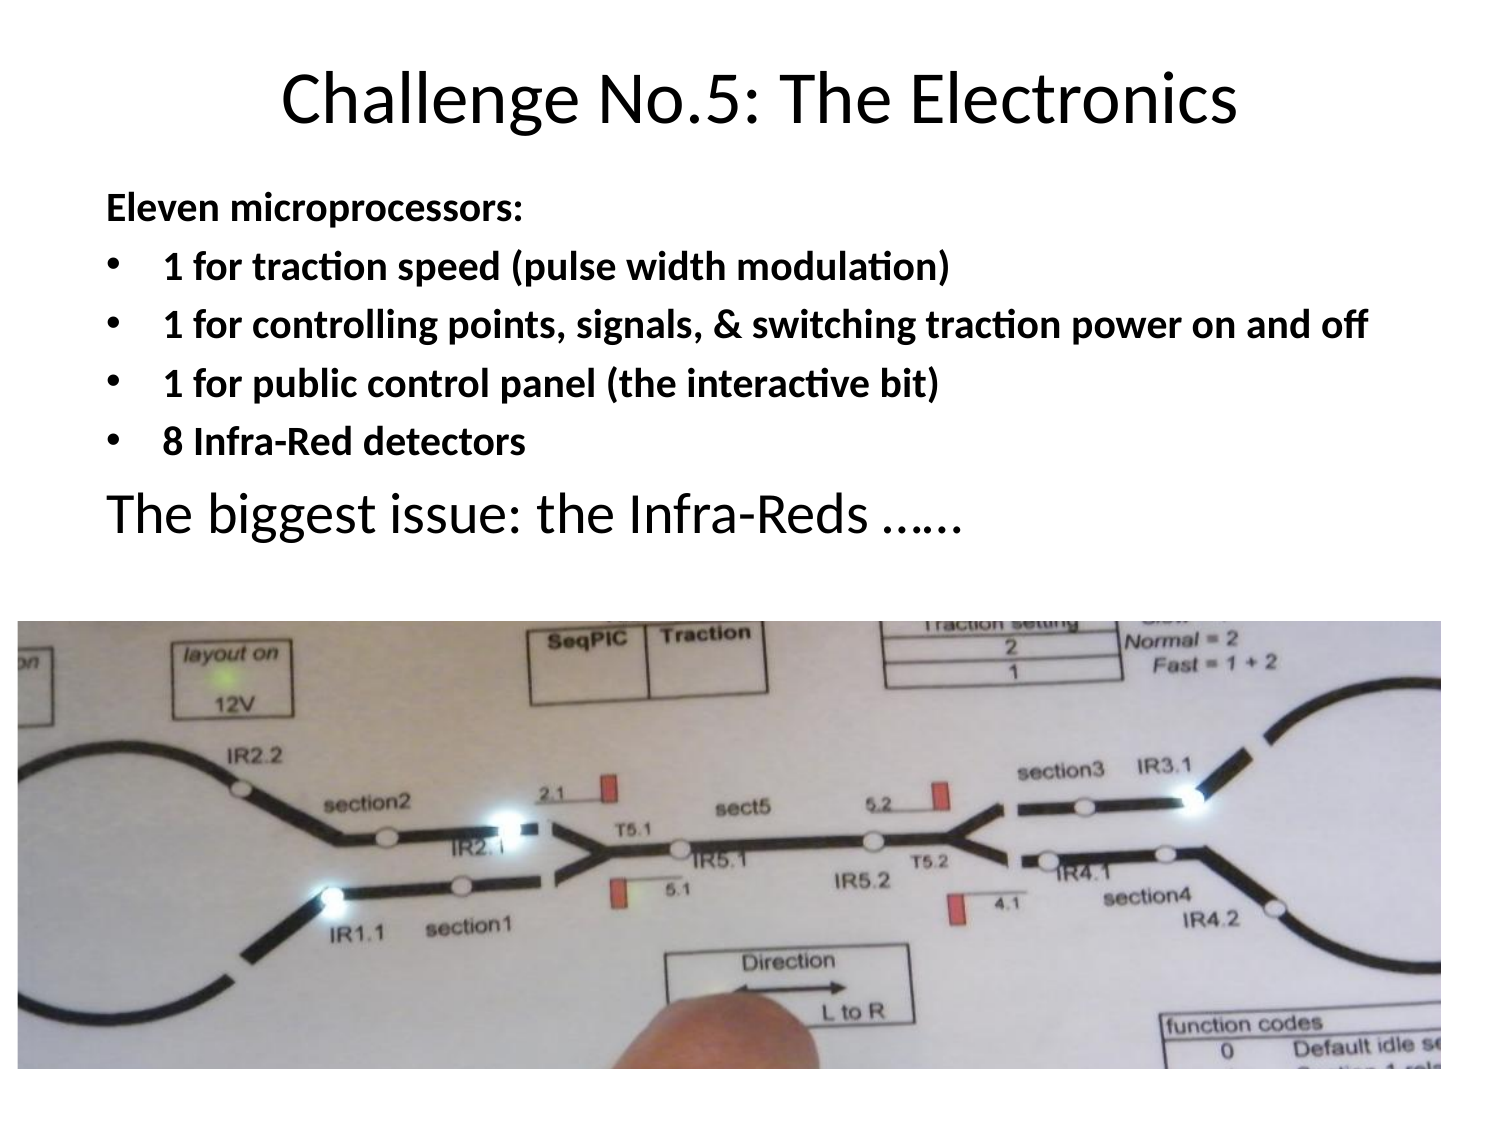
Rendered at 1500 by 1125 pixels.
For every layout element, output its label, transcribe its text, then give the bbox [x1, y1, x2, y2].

picture [17, 621, 1441, 1069]
list Eleven microprocessors: 1 for traction speed (pulse width modulation) 1 for controlling points, signals, & switching traction power on and off 1 for public control panel (the interactive bit) 8 Infra-Red detectors The biggest issue: the Infra-Reds …… [90, 172, 1441, 615]
title Challenge No.5: The Electronics [85, 0, 1436, 188]
